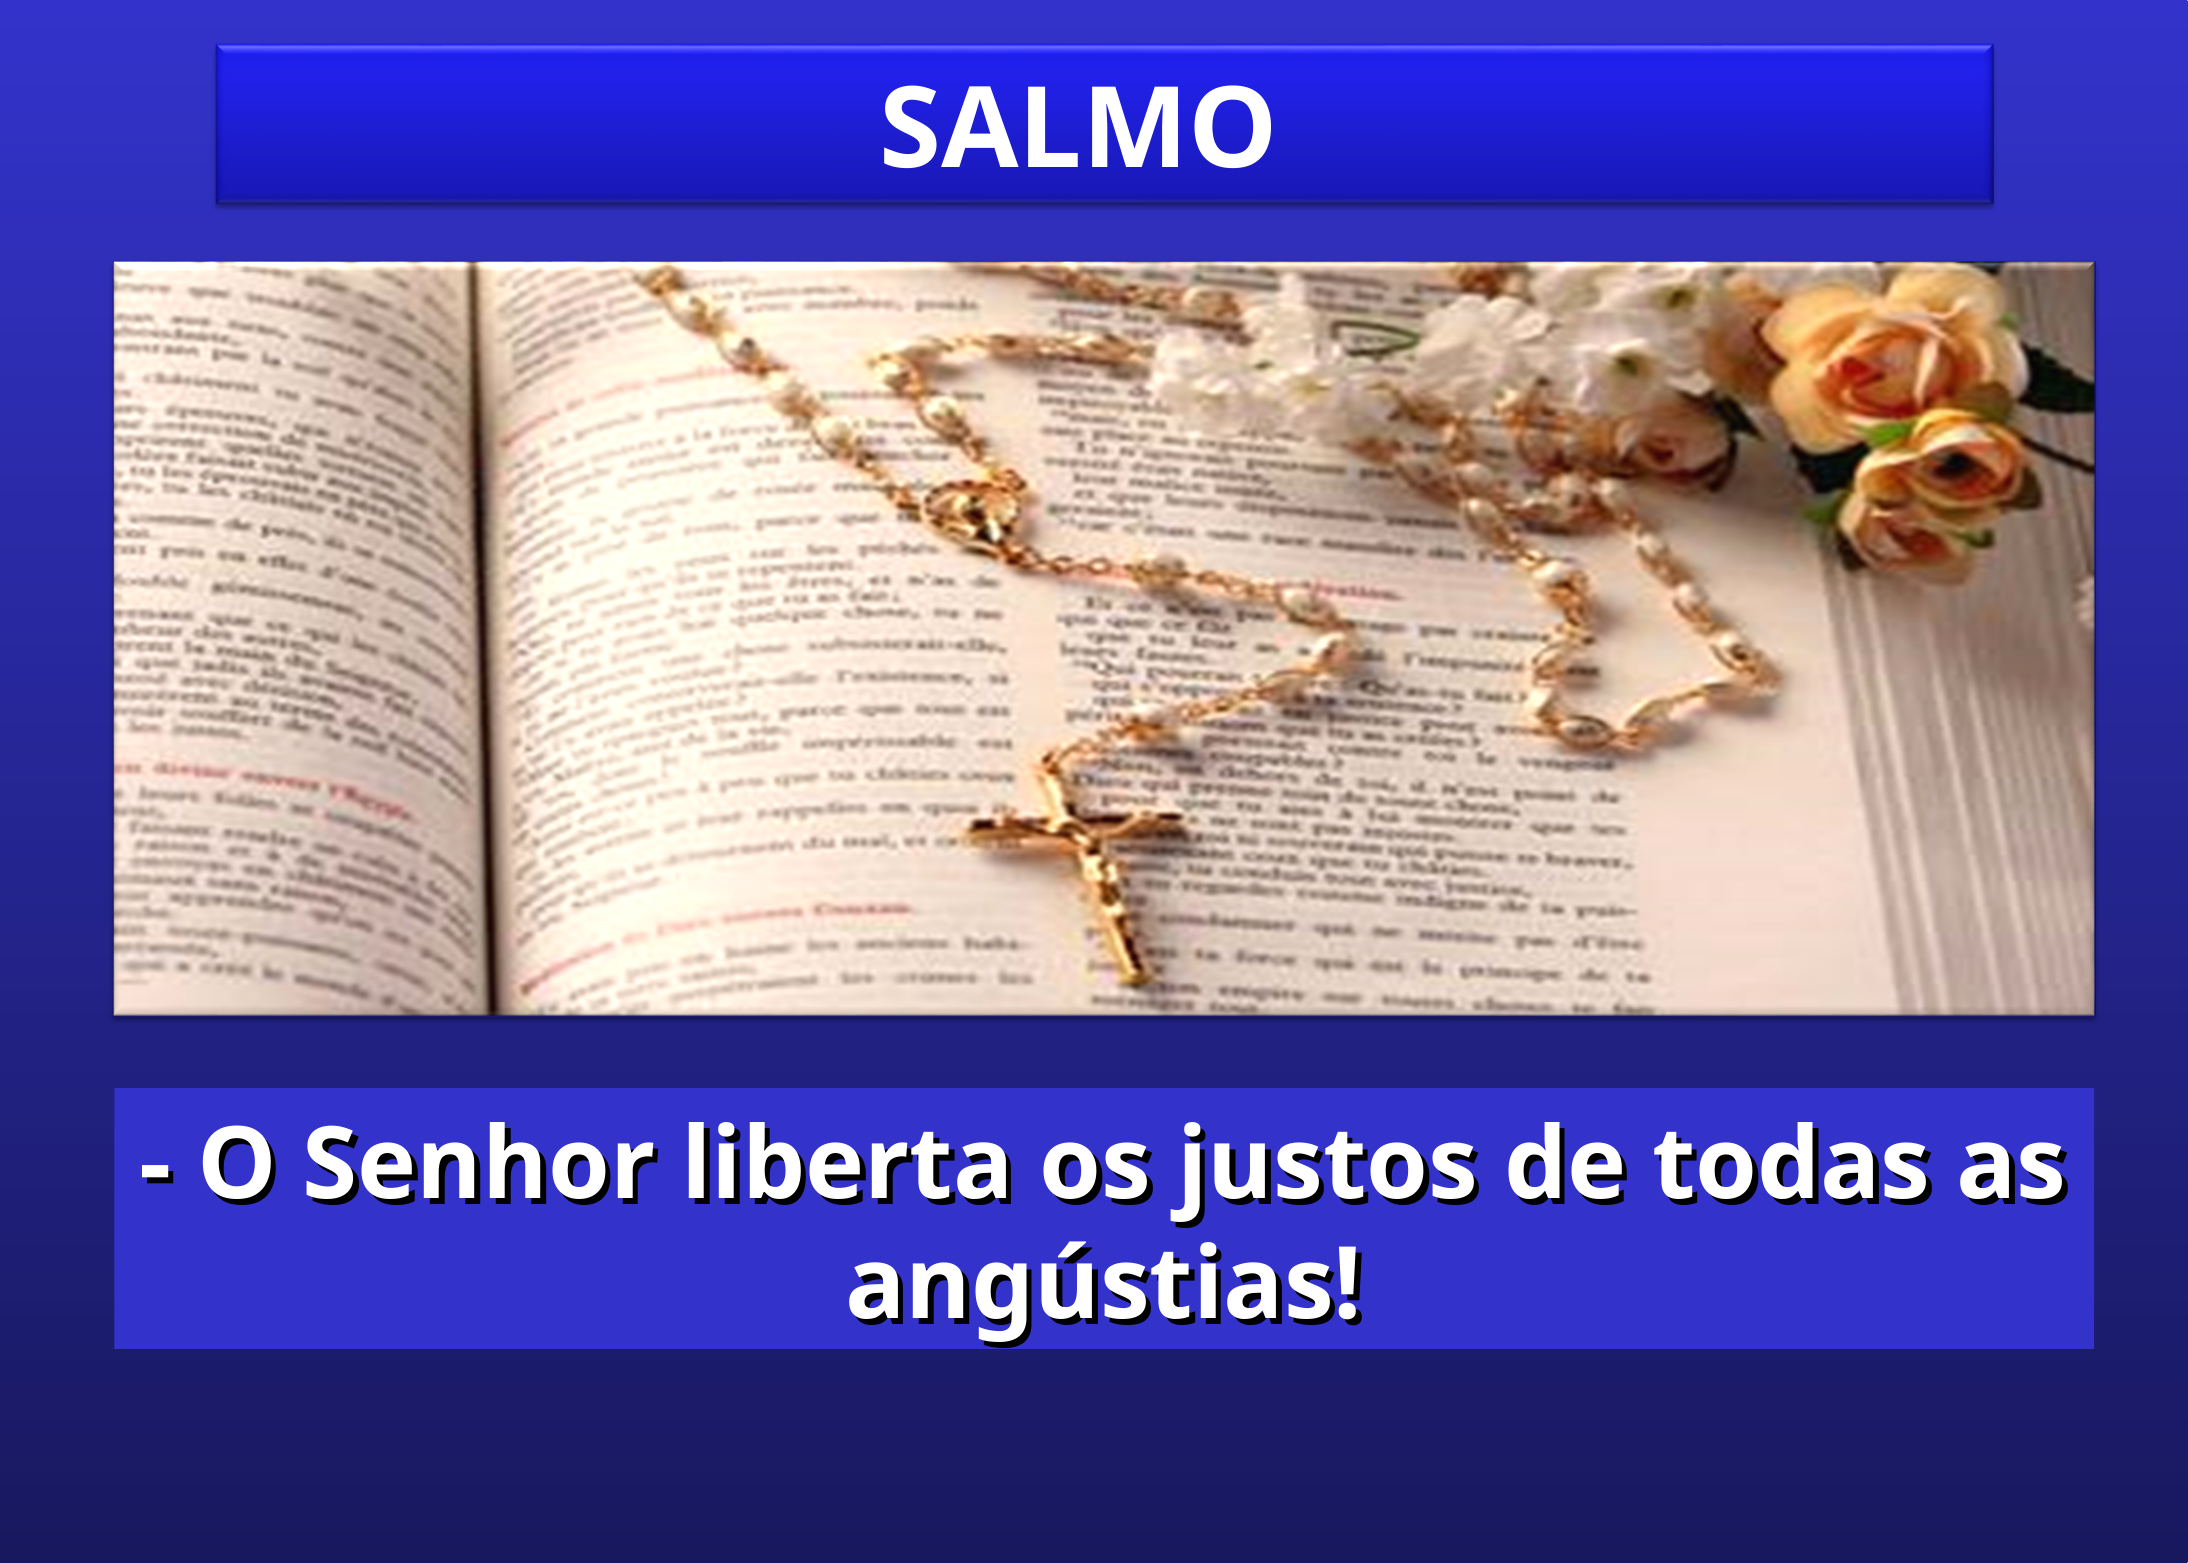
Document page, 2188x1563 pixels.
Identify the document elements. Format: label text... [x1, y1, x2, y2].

text_box - O Senhor liberta os justos de todas as angústias! [114, 1088, 2095, 1349]
picture [104, 16, 2104, 1029]
text_box SALMO [216, 44, 1993, 201]
